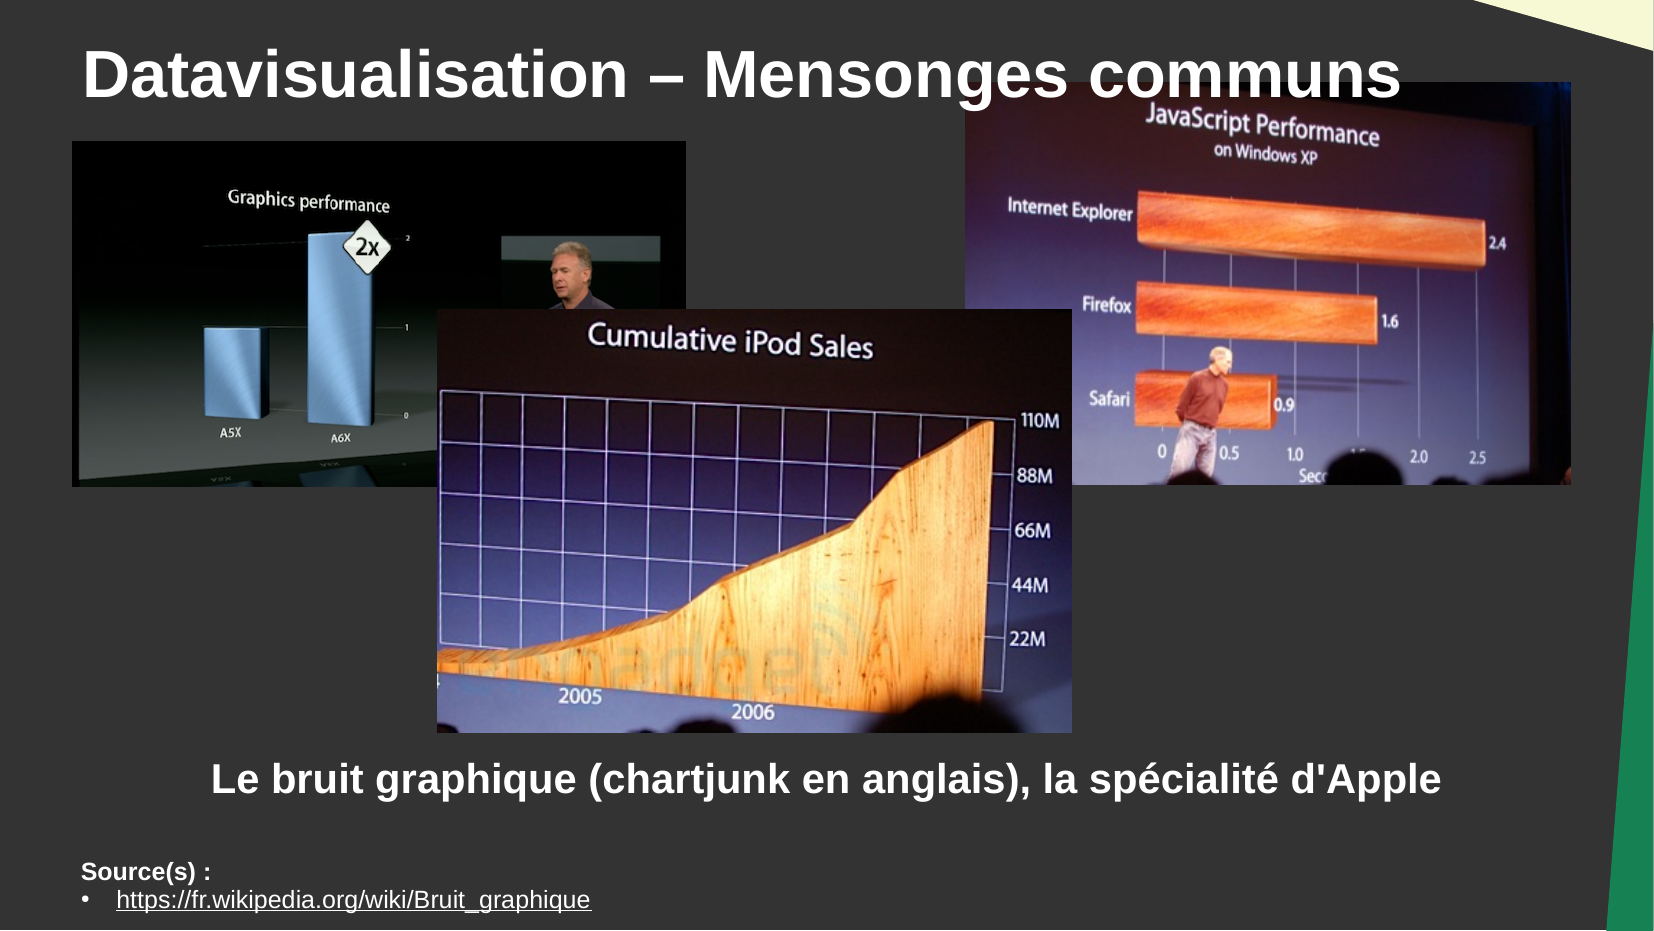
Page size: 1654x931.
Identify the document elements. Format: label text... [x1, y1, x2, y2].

picture [72, 122, 1571, 733]
text_box Source(s) : https://fr.wikipedia.org/wiki/Bruit_graphique [66, 850, 1483, 931]
text_box [1606, 313, 1654, 931]
title Le bruit graphique (chartjunk en anglais), la spécialité d'Apple [31, 755, 1622, 803]
title Datavisualisation – Mensonges communs [82, 37, 1571, 122]
text_box [1473, 0, 1654, 52]
